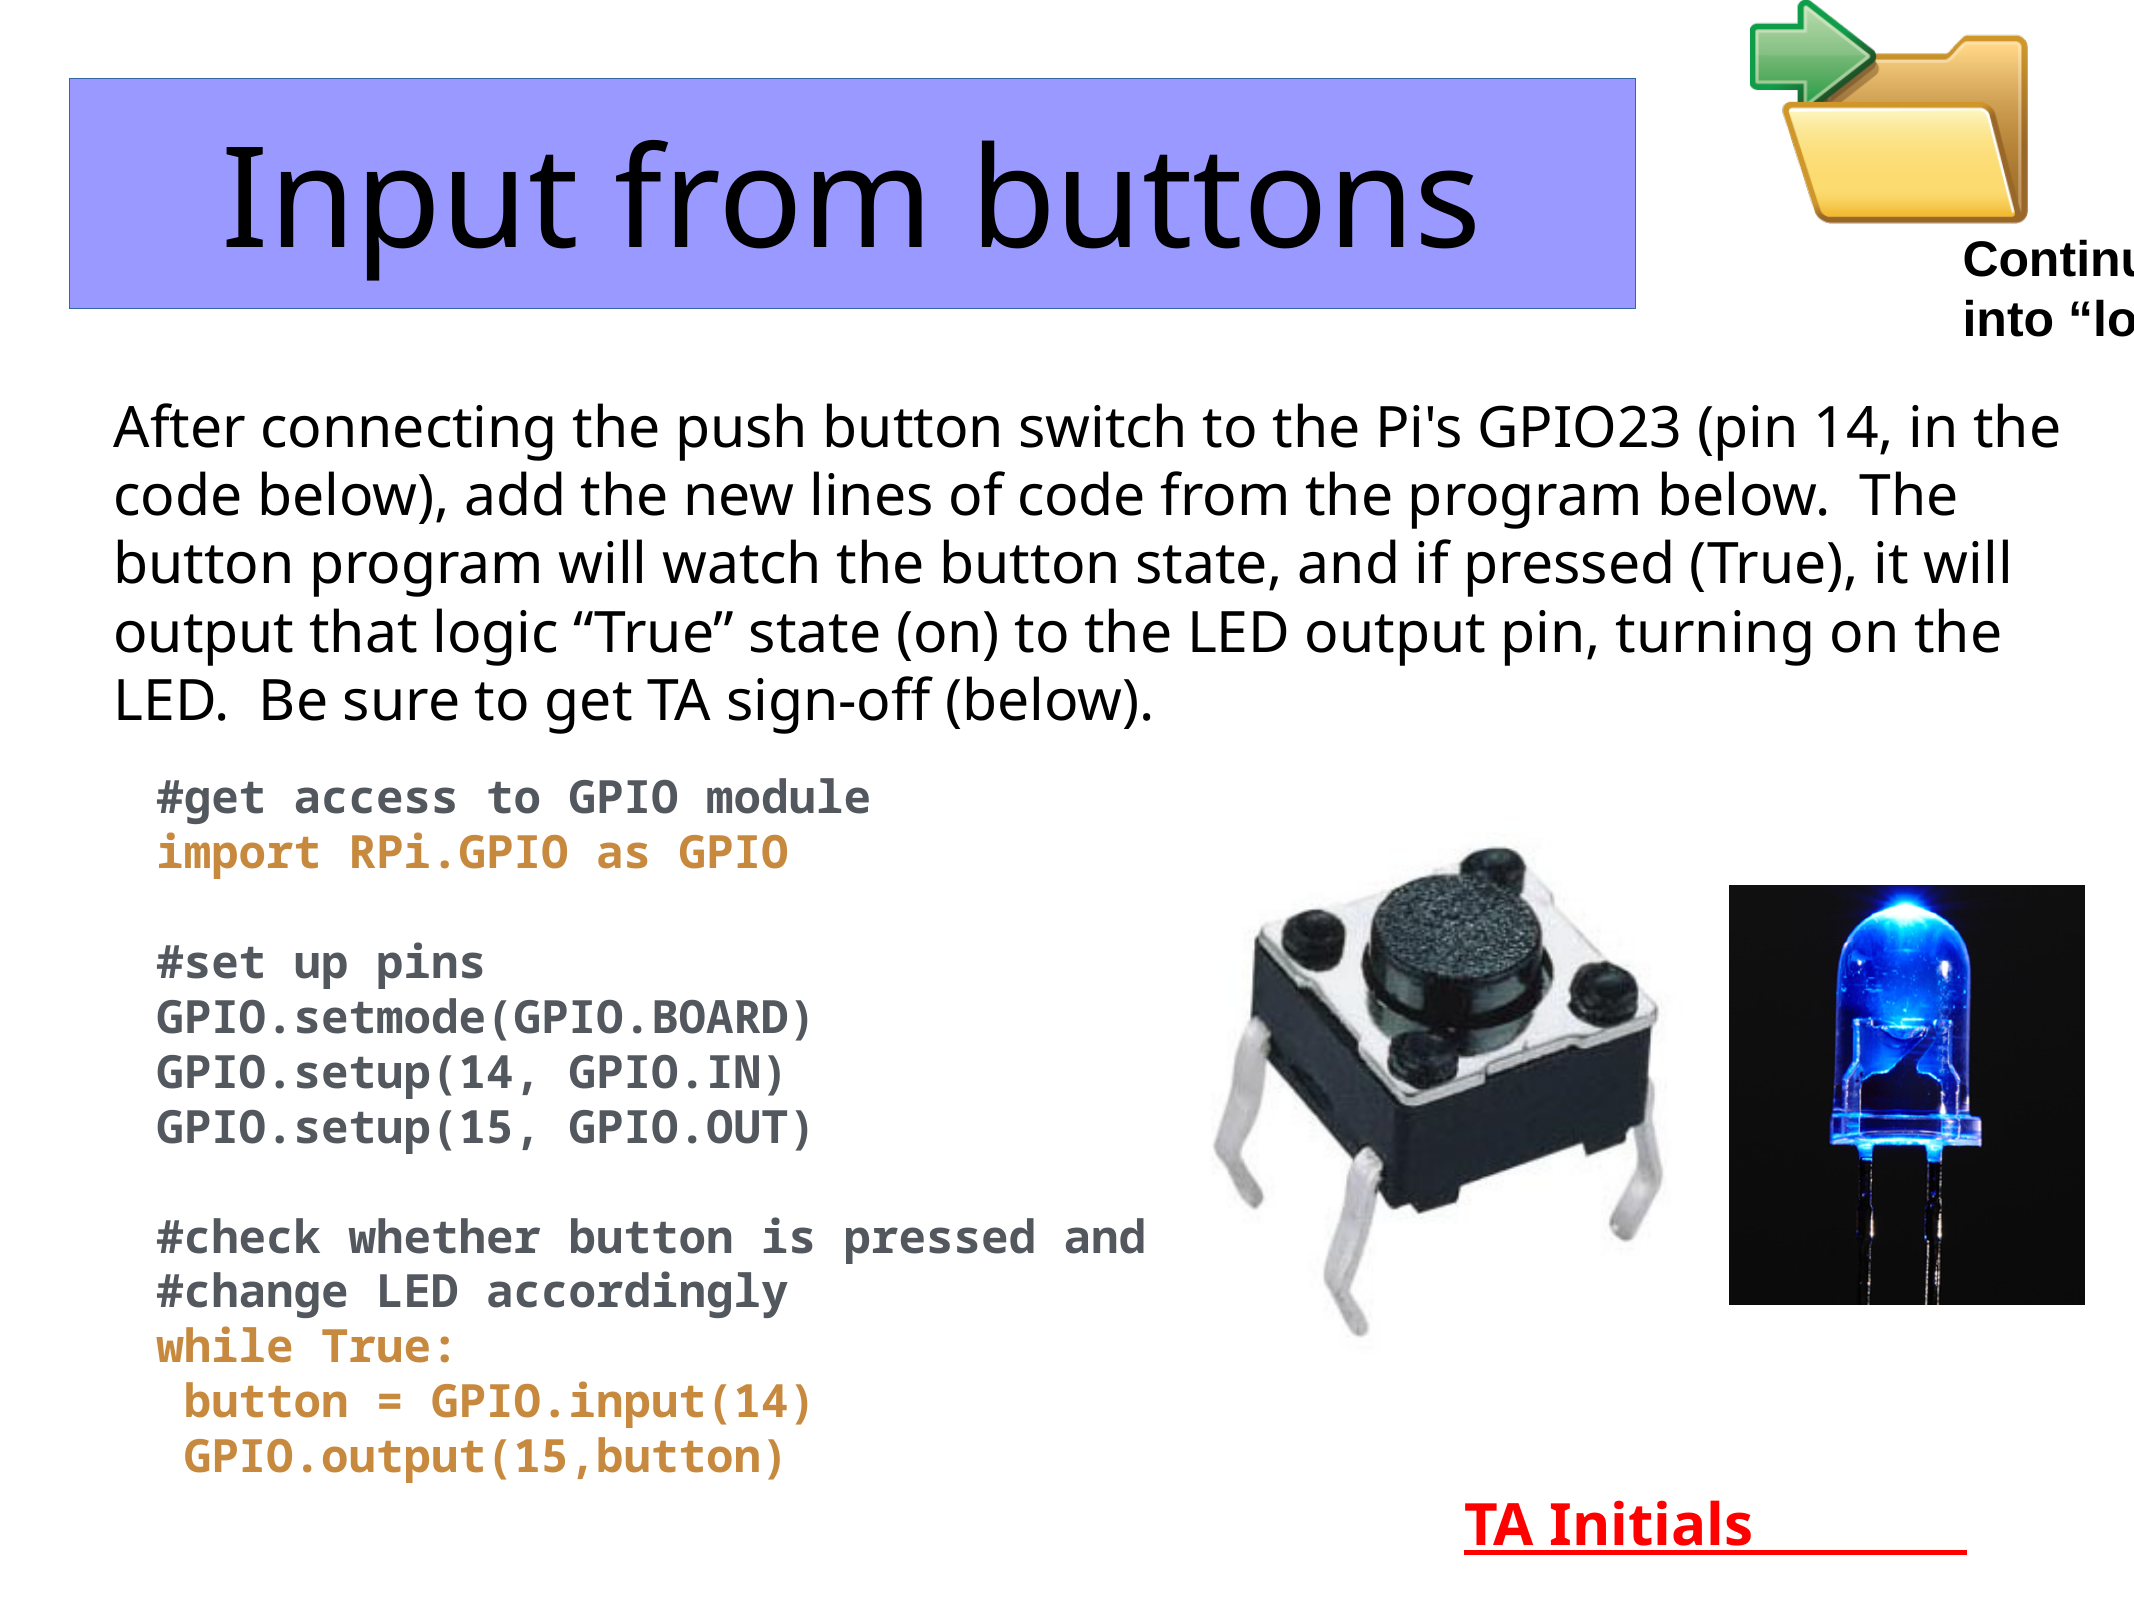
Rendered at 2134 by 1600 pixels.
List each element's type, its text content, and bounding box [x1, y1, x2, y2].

text_box Continue saving into “logger.py” [1954, 217, 2134, 355]
picture [1216, 784, 1711, 1396]
text_box TA Initials [1239, 1487, 2104, 1570]
text_box After connecting the push button switch to the Pi's GPIO23 (pin 14, in the code below), add the new lines of code from the program below. The button program will watch the button state, and if pressed (True), it will output that logic “True” state (on) to the LED output pin, turning on the LED. Be sure to get TA sign-off (below). [113, 390, 2070, 736]
picture [1729, 885, 2086, 1305]
list #get access to GPIO module import RPi.GPIO as GPIO #set up pins GPIO.setmode(GPIO.BOARD) GPIO.setup(14, GPIO.IN) GPIO.setup(15, GPIO.OUT) #check whether button is pressed and #change LED accordingly while True: button = GPIO.input(14) GPIO.output(15,button) [156, 736, 1216, 1600]
picture [1750, 0, 2028, 241]
text_box Input from buttons [69, 78, 1636, 309]
